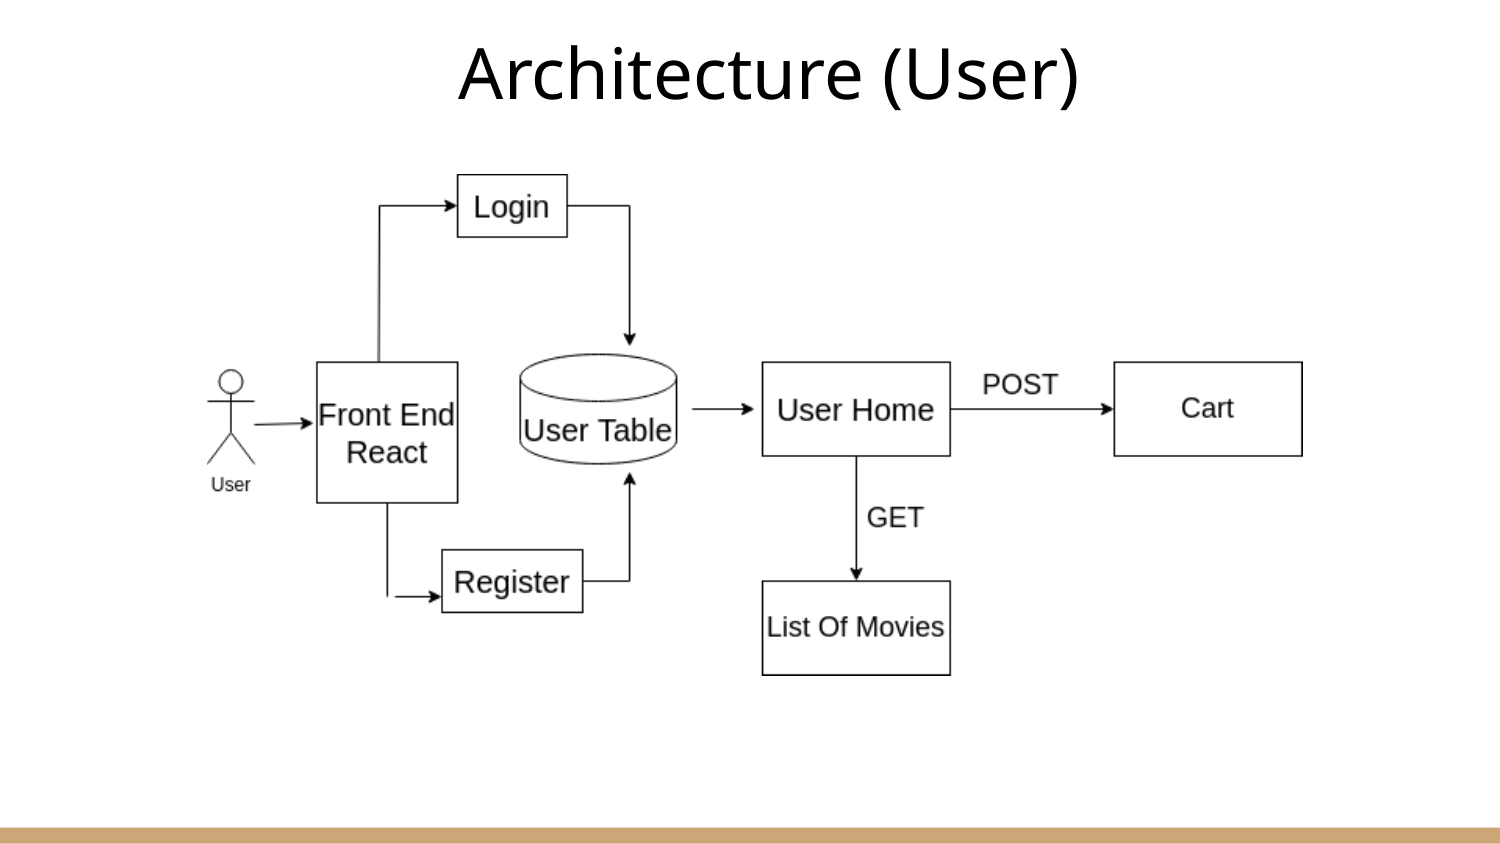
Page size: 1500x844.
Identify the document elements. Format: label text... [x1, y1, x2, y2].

text_box Architecture (User) [39, 21, 1500, 122]
picture [207, 174, 1303, 676]
